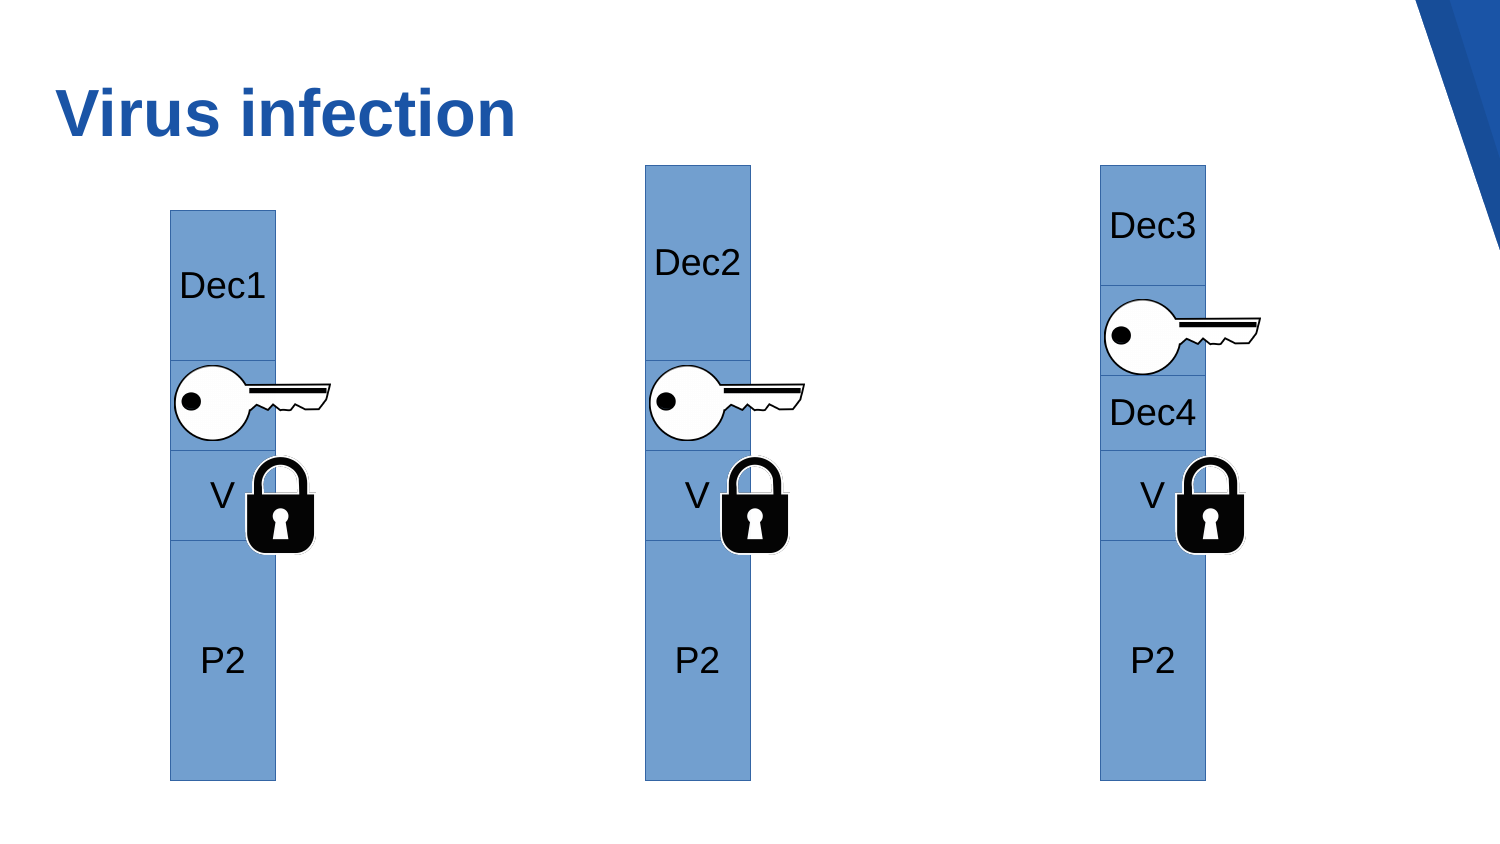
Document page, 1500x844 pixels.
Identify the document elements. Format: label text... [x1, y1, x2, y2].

text_box Dec1 [170, 210, 276, 360]
text_box V [1100, 451, 1206, 541]
text_box V [170, 451, 276, 541]
text_box [645, 360, 751, 451]
text_box P2 [645, 541, 751, 781]
text_box V [645, 451, 751, 541]
text_box P2 [1100, 541, 1206, 781]
picture [649, 365, 805, 441]
text_box P2 [170, 541, 276, 781]
picture [245, 455, 316, 556]
text_box [1100, 285, 1206, 375]
text_box [170, 360, 276, 451]
picture [1104, 299, 1261, 376]
title Virus infection [40, 97, 1231, 166]
text_box Dec3 [1100, 165, 1206, 285]
text_box Dec4 [1100, 375, 1206, 451]
picture [1175, 455, 1246, 556]
text_box Dec2 [645, 165, 751, 360]
picture [174, 365, 331, 441]
picture [720, 455, 790, 556]
